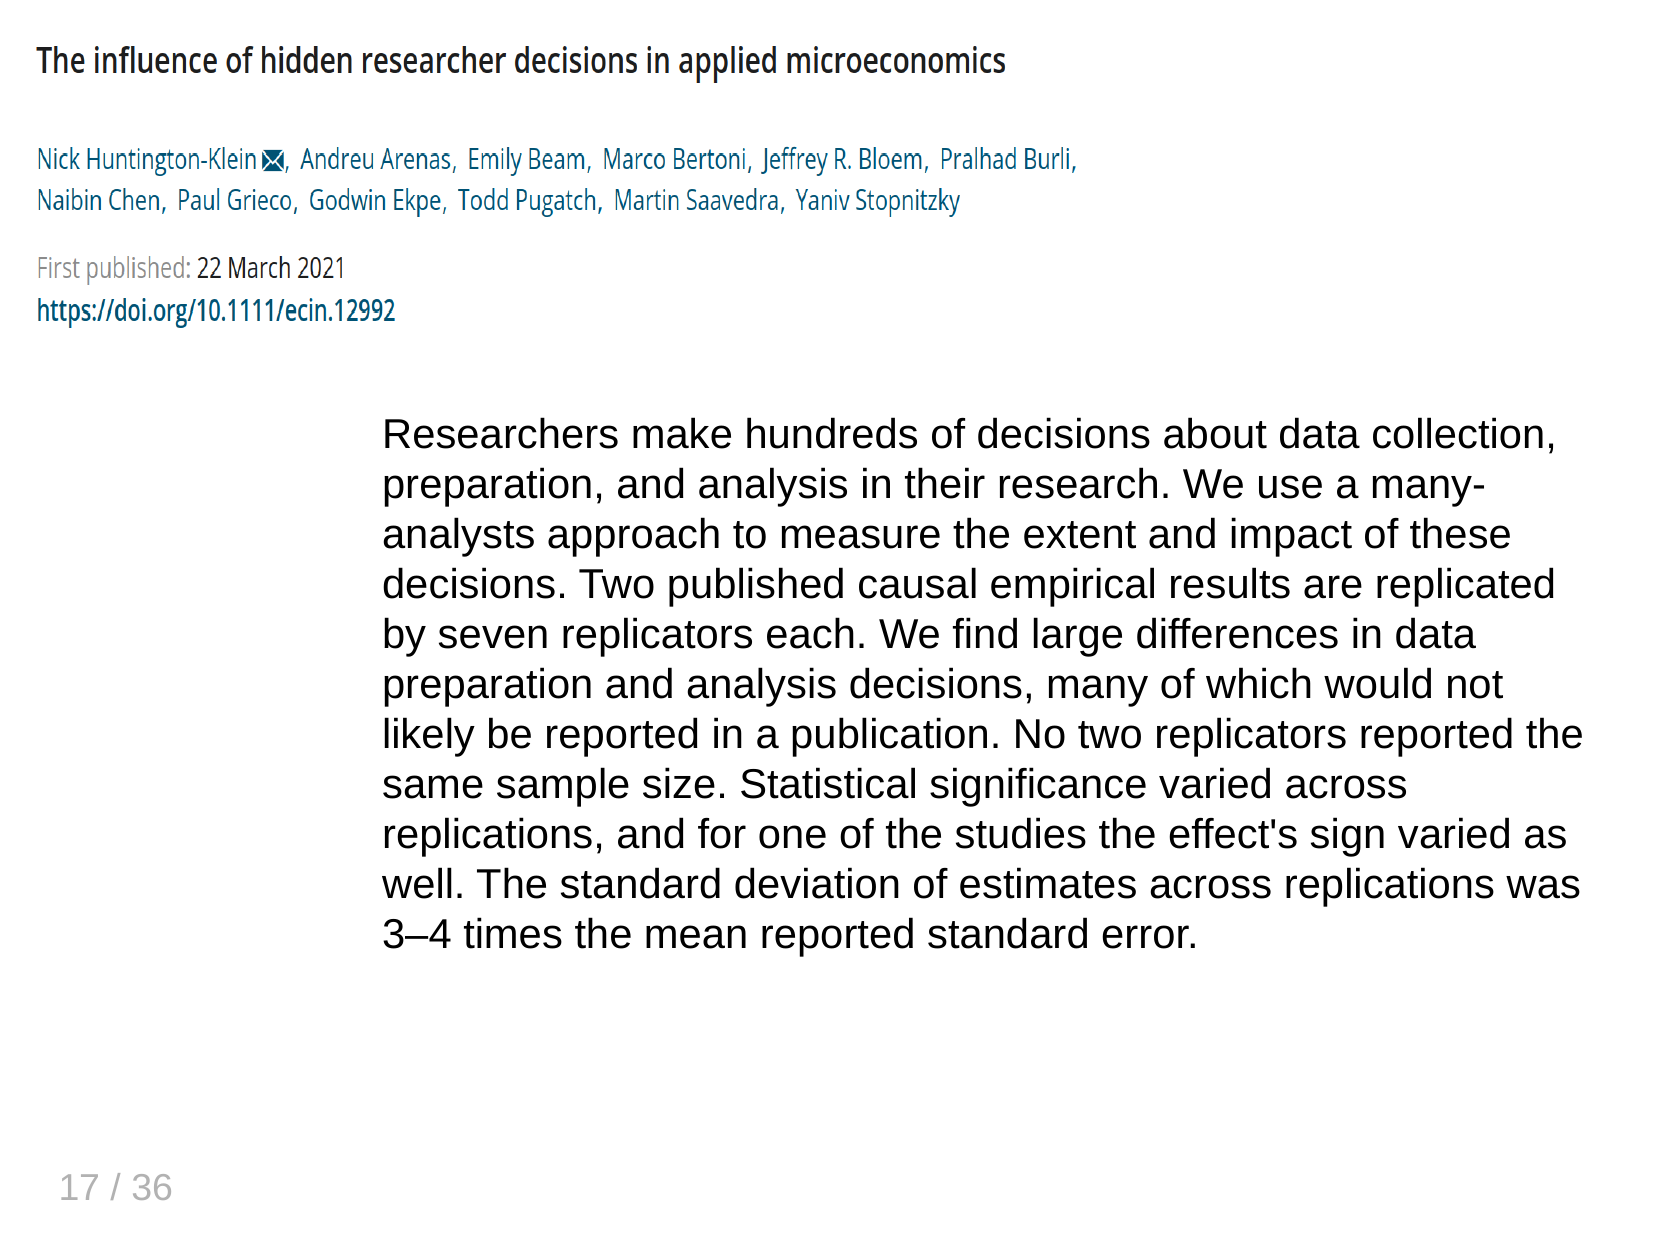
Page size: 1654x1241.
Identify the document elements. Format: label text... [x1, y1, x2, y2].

picture [16, 15, 1093, 354]
text_box Researchers make hundreds of decisions about data collection, preparation, and analysis in their research. We use a many‐analysts approach to measure the extent and impact of these decisions. Two published causal empirical results are replicated by seven replicators each. We find large differences in data preparation and analysis decisions, many of which would not likely be reported in a publication. No two replicators reported the same sample size. Statistical significance varied across replications, and for one of the studies the effect's sign varied as well. The standard deviation of estimates across replications was 3–4 times the mean reported standard error. [368, 399, 1606, 1182]
text_box <number> / 36 [43, 1159, 338, 1236]
